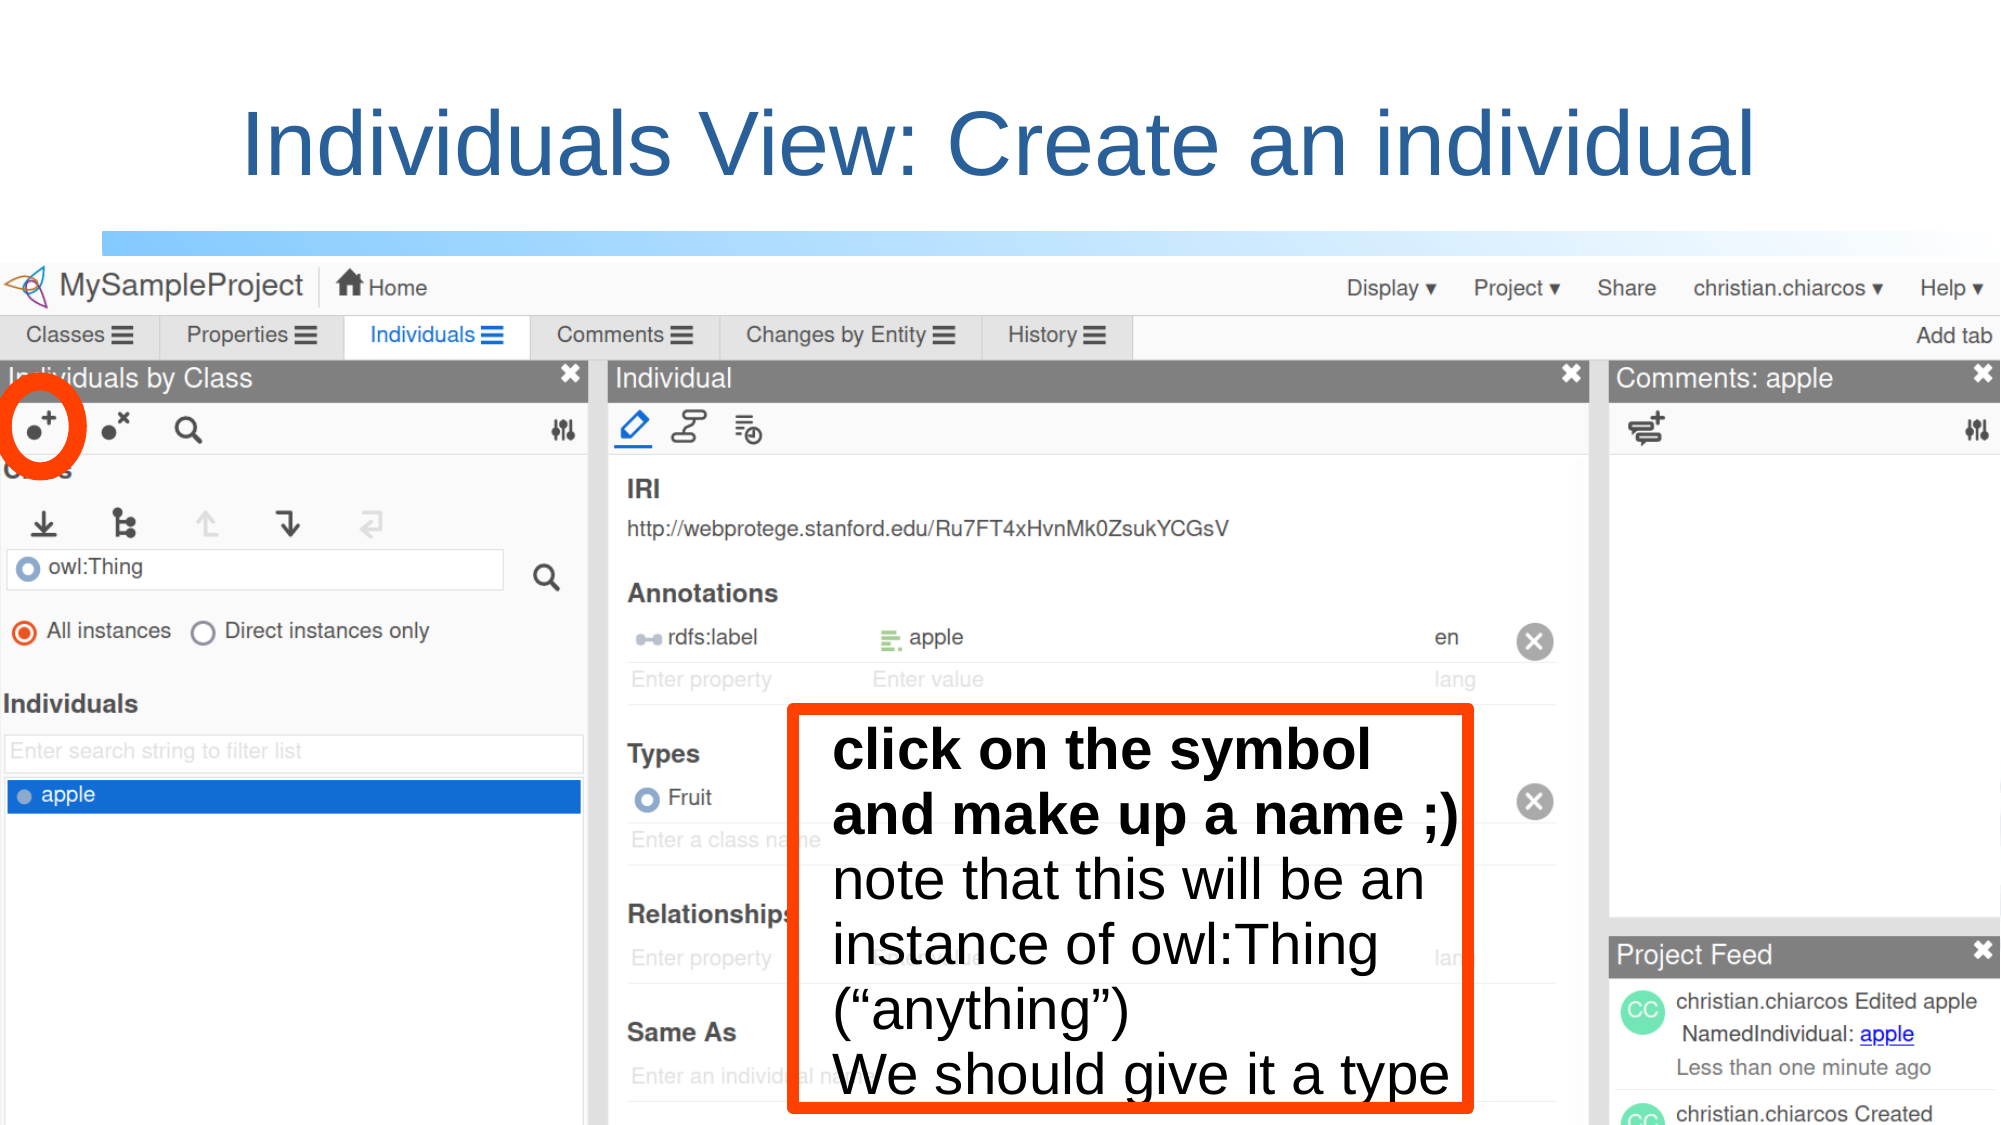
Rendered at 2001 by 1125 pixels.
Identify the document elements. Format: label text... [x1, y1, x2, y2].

text_box click on the symbol and make up a name ;) note that this will be an instance of owl:Thing (“anything”) We should give it a type [817, 709, 1476, 1125]
title Individuals View: Create an individual [99, 45, 1900, 233]
text_box [793, 709, 1469, 1108]
text_box [2, 381, 78, 472]
picture [0, 263, 2001, 1125]
